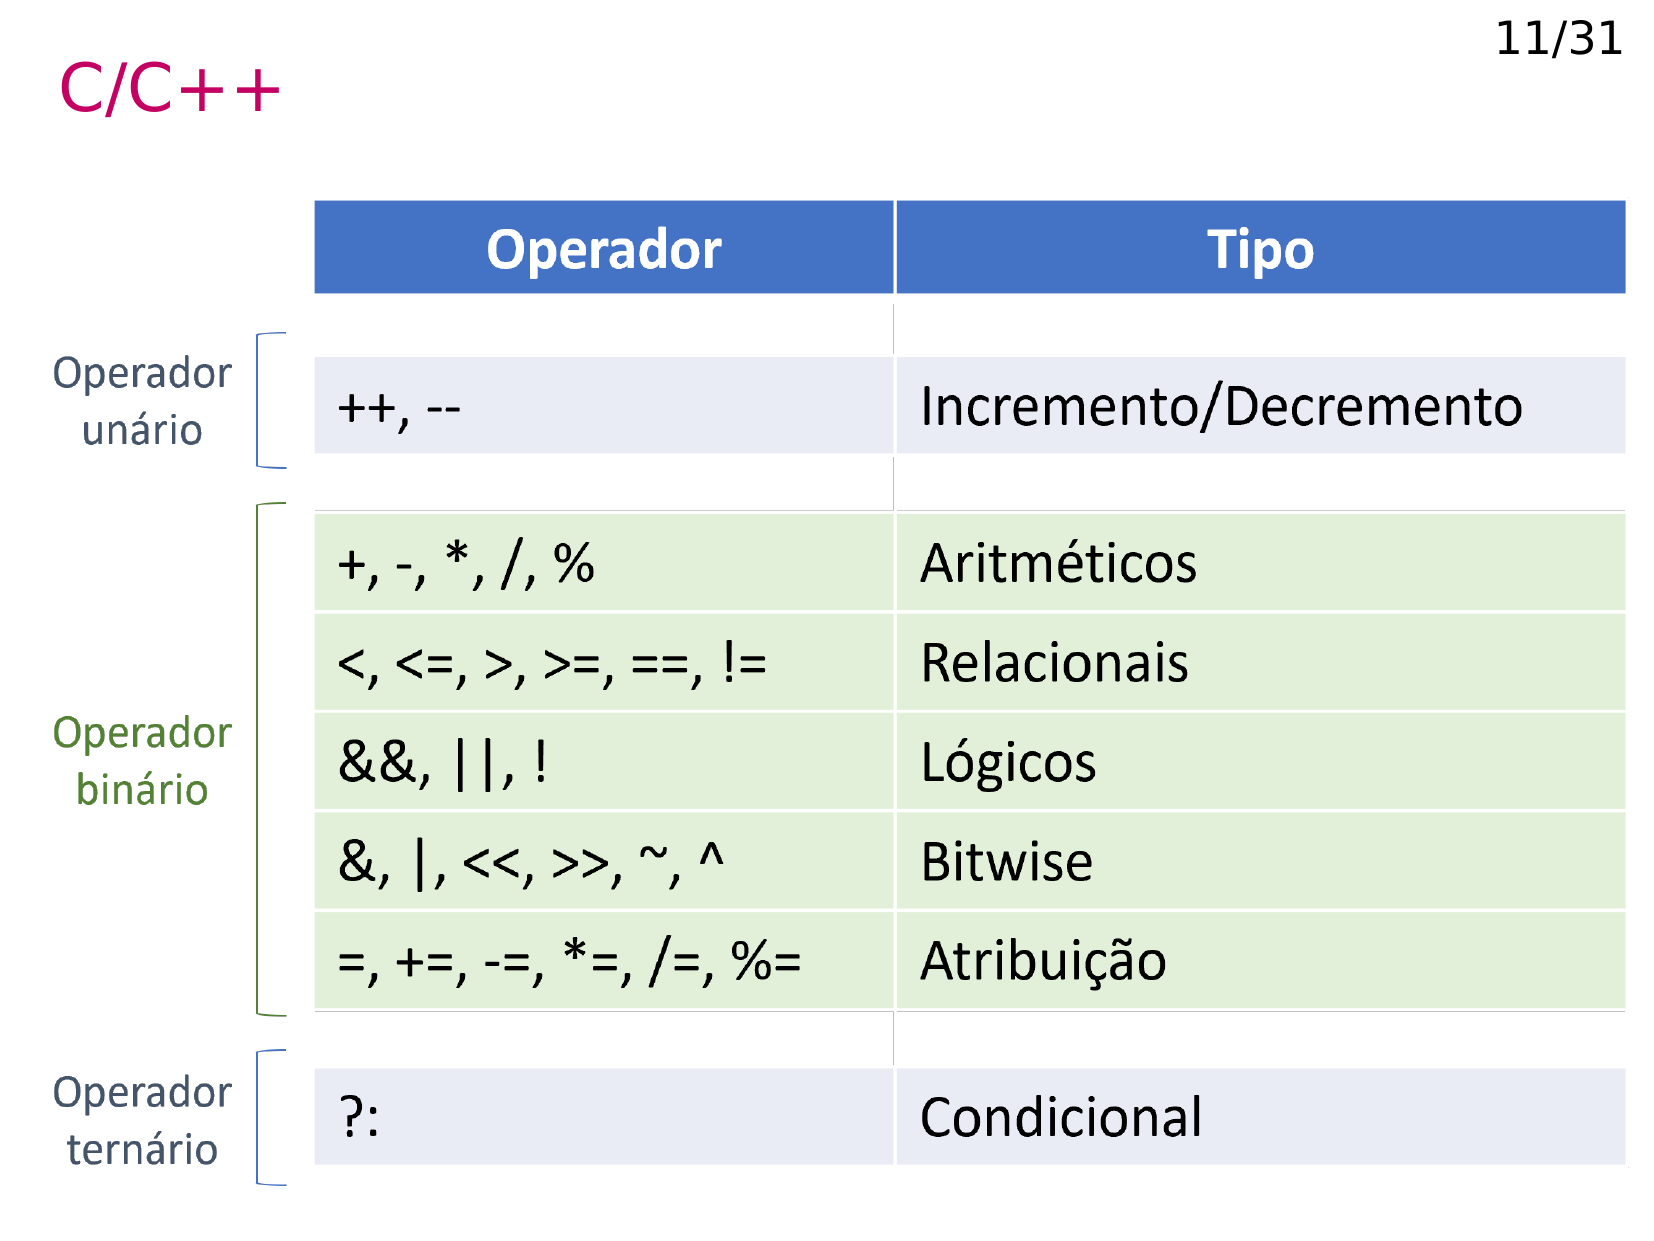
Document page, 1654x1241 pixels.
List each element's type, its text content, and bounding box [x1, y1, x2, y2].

picture [23, 192, 1634, 1205]
title C/C++ [59, 29, 1625, 148]
